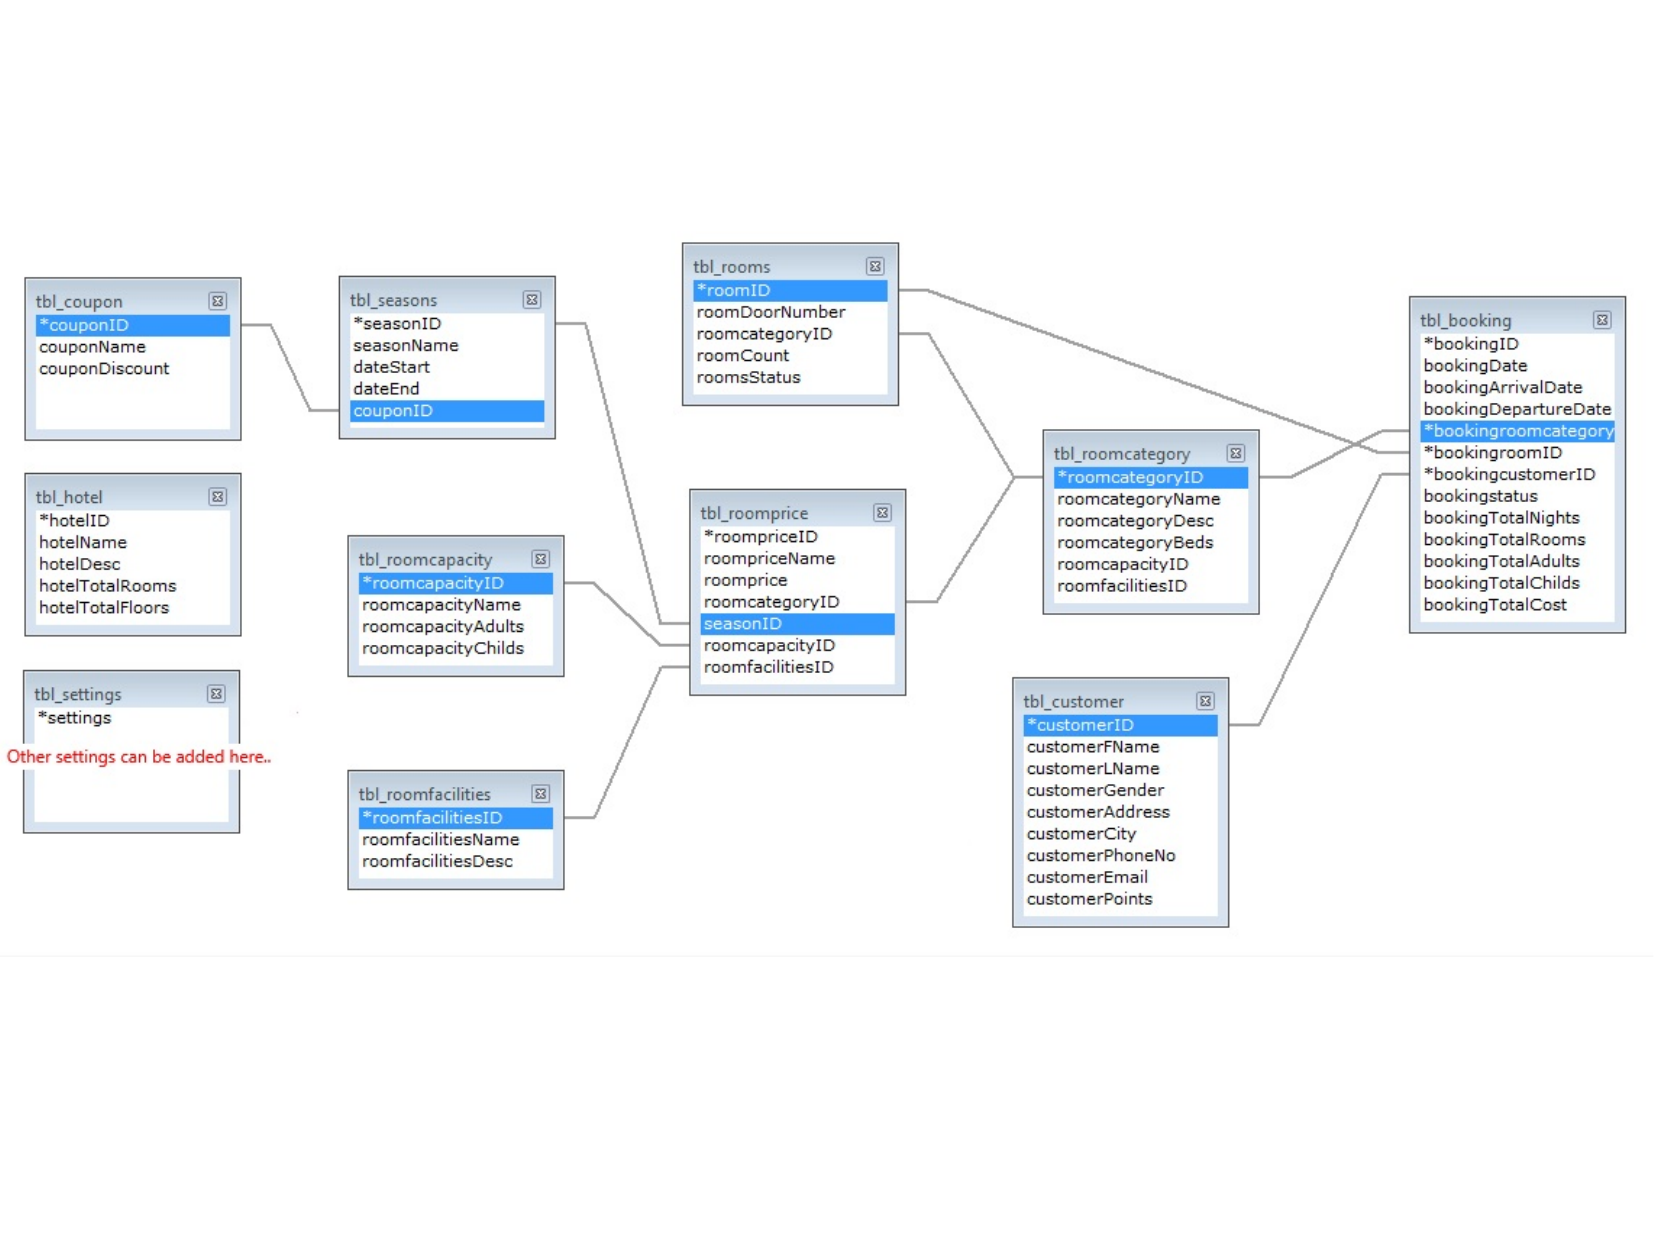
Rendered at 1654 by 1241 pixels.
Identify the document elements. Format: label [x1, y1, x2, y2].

picture [0, 231, 1654, 957]
